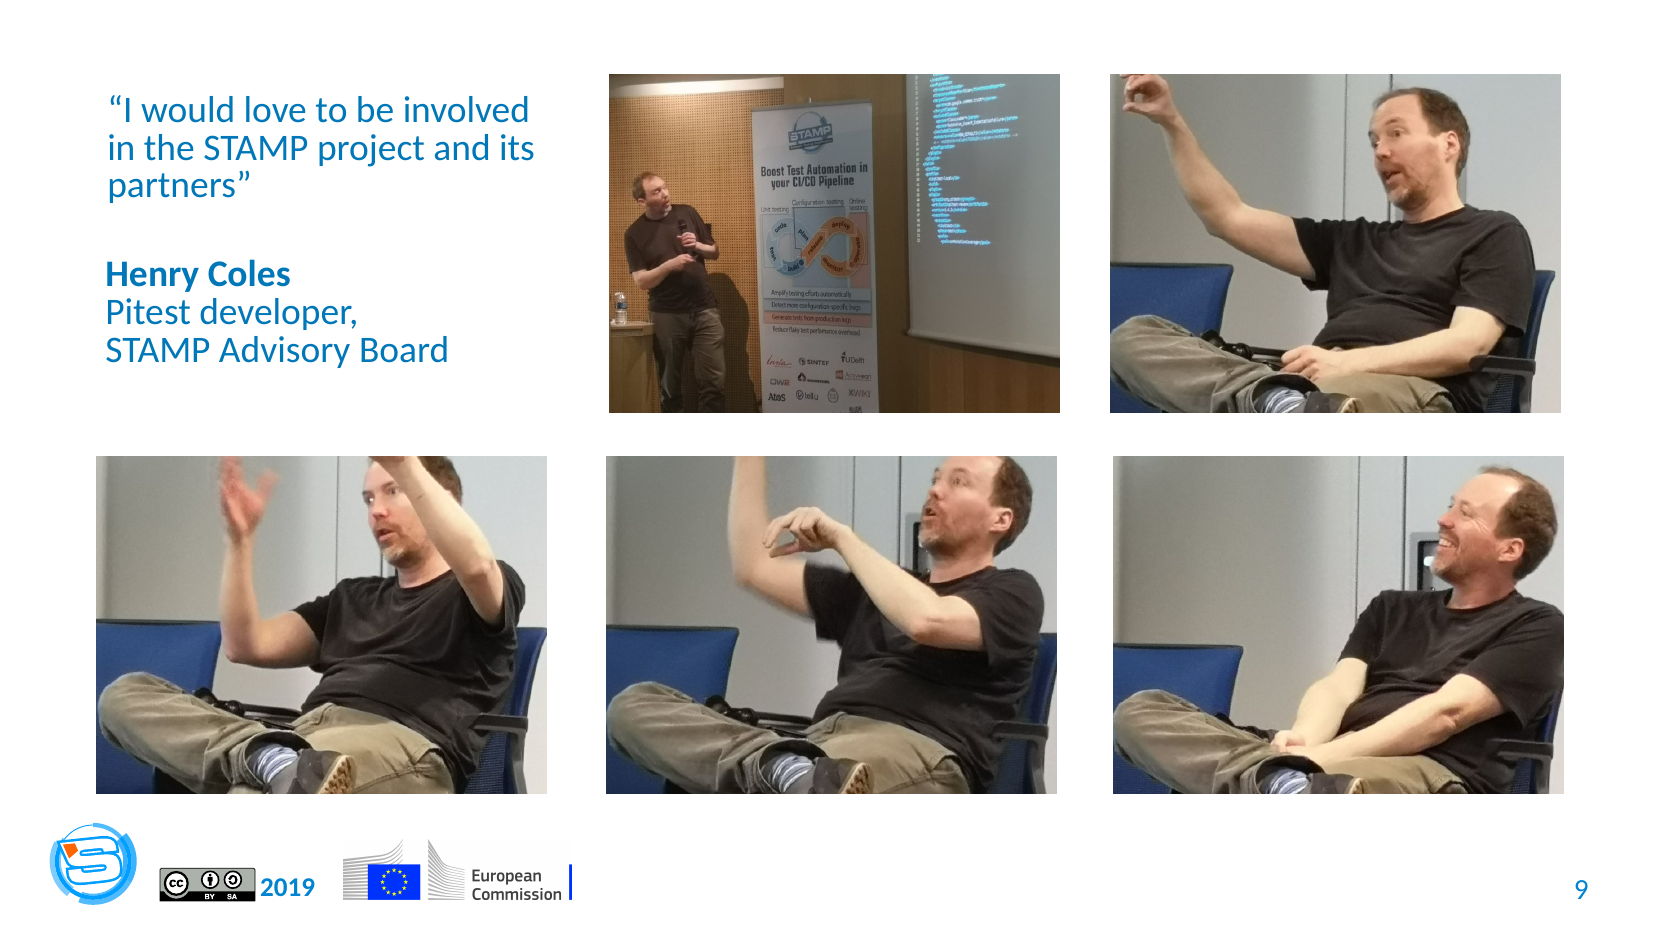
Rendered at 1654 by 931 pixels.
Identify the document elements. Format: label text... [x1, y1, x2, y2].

text_box Henry Coles Pitest developer, STAMP Advisory Board [96, 314, 460, 380]
picture [96, 456, 547, 794]
picture [609, 74, 1060, 413]
picture [606, 456, 1057, 794]
picture [343, 839, 572, 900]
picture [1113, 456, 1564, 794]
picture [1110, 74, 1561, 413]
text_box “I would love to be involved in the STAMP project and its partners” [96, 86, 547, 314]
